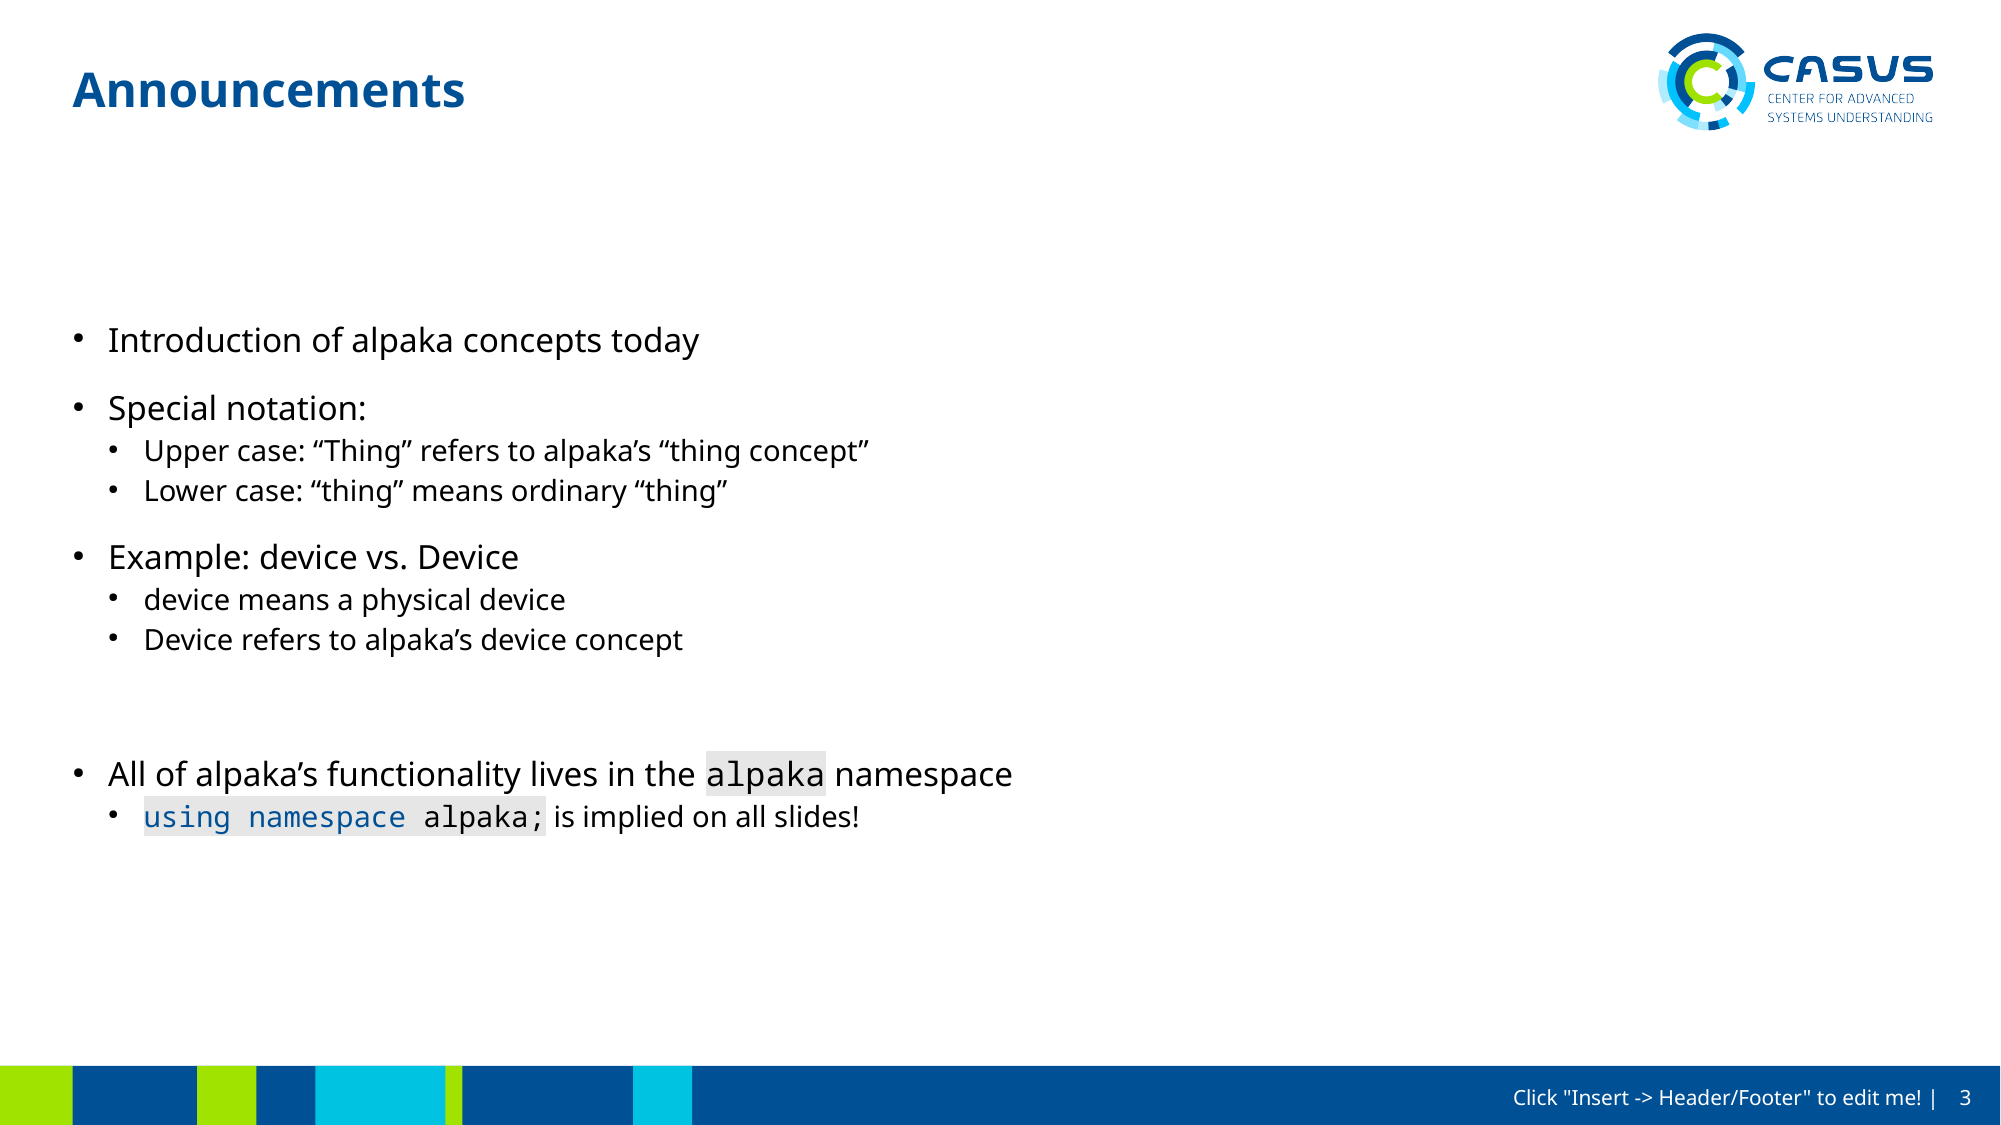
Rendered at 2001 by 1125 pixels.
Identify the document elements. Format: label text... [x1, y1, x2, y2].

list Introduction of alpaka concepts today Special notation: Upper case: “Thing” refers to alpaka’s “thing concept” Lower case: “thing” means ordinary “thing” Example: device vs. Device device means a physical device Device refers to alpaka’s device concept All of alpaka’s functionality lives in the alpaka namespace using namespace alpaka; is implied on all slides! [72, 316, 1620, 979]
picture [1658, 33, 1933, 131]
title Announcements [72, 54, 1620, 123]
